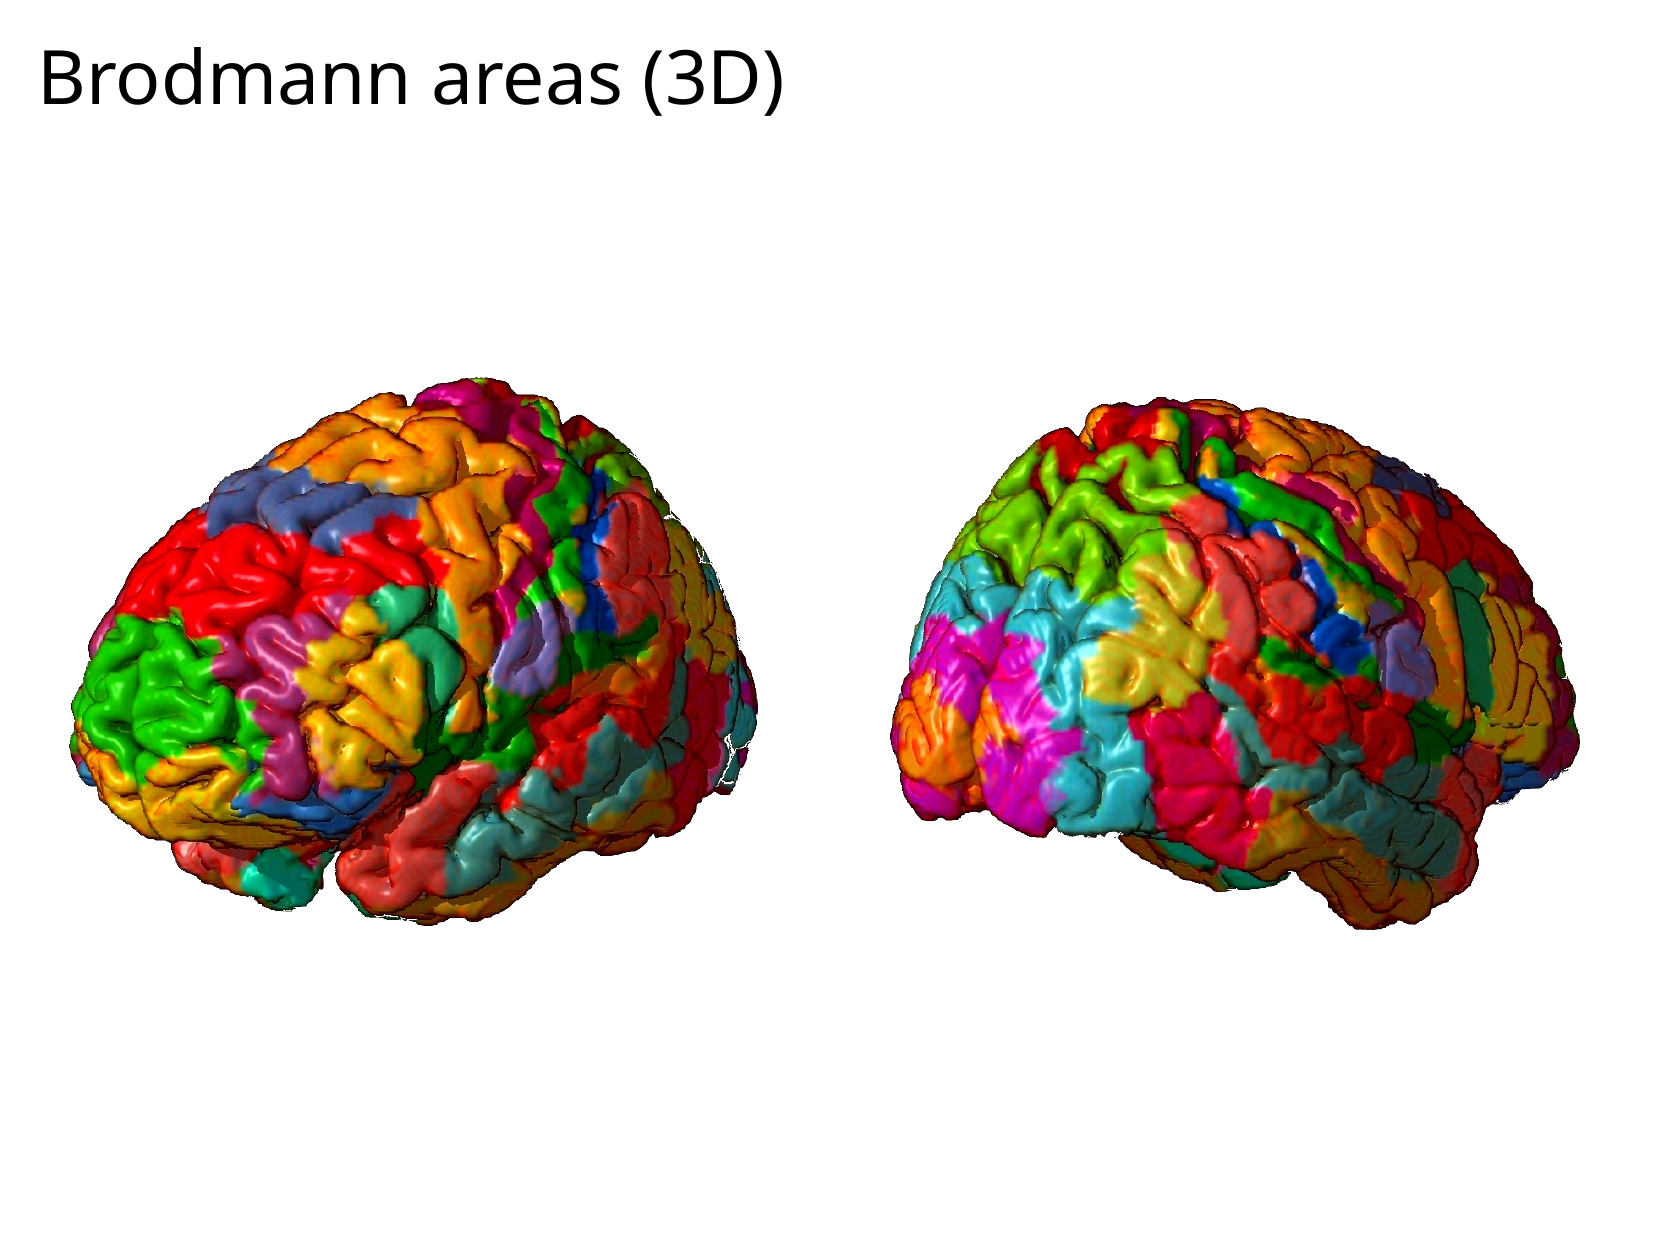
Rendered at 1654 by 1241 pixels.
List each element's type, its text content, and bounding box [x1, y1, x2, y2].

picture [871, 353, 1601, 957]
picture [49, 351, 779, 993]
title Brodmann areas (3D) [37, 0, 1613, 151]
